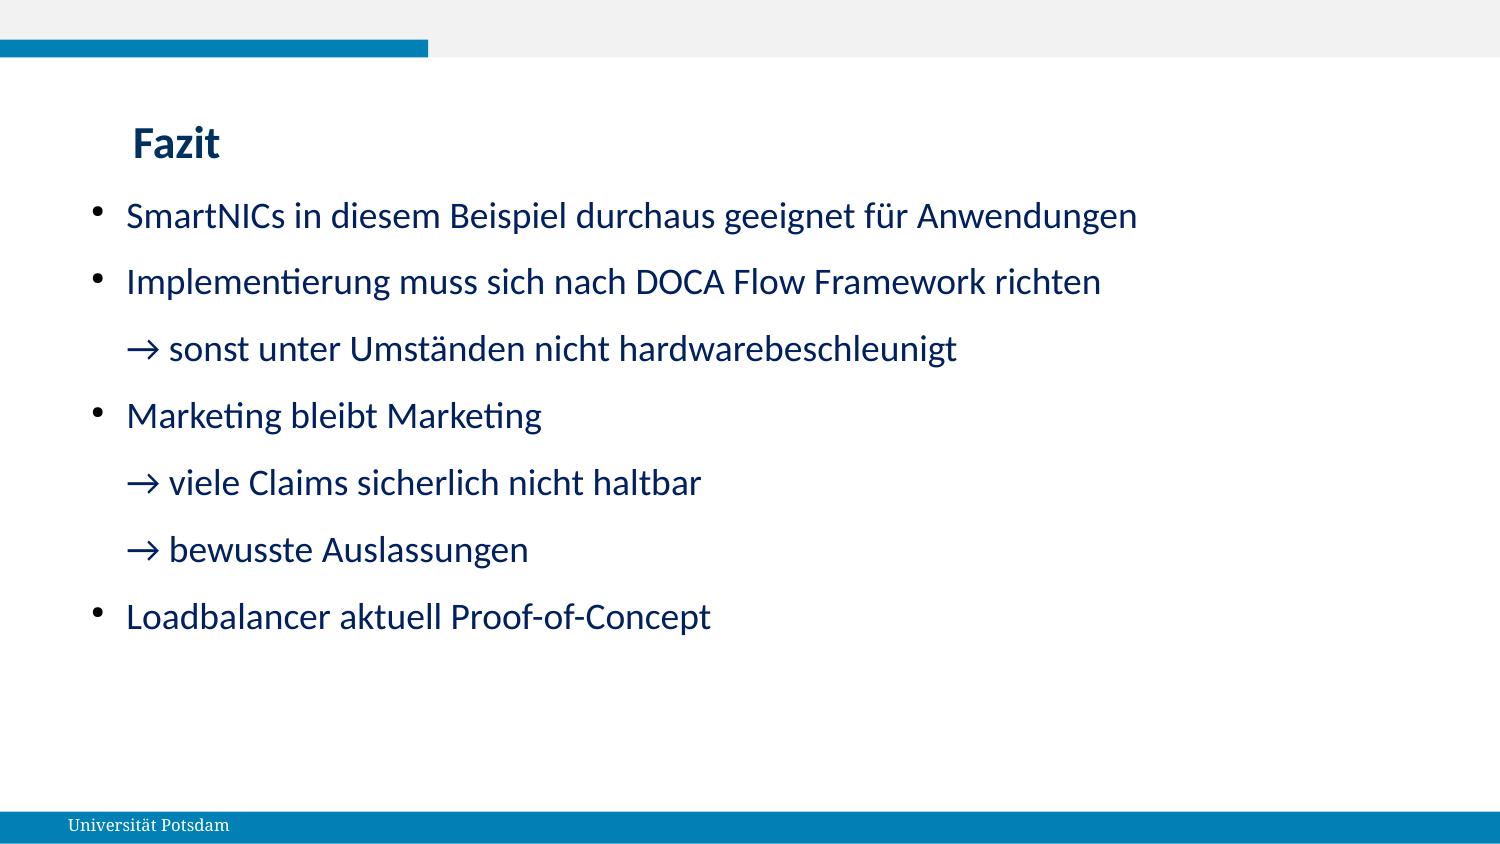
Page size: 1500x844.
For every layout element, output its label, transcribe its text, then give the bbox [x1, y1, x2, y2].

title Fazit [118, 125, 1448, 156]
text_box SmartNICs in diesem Beispiel durchaus geeignet für Anwendungen Implementierung muss sich nach DOCA Flow Framework richten → sonst unter Umständen nicht hardwarebeschleunigt Marketing bleibt Marketing → viele Claims sicherlich nicht haltbar → bewusste Auslassungen Loadbalancer aktuell Proof-of-Concept [76, 183, 1418, 798]
